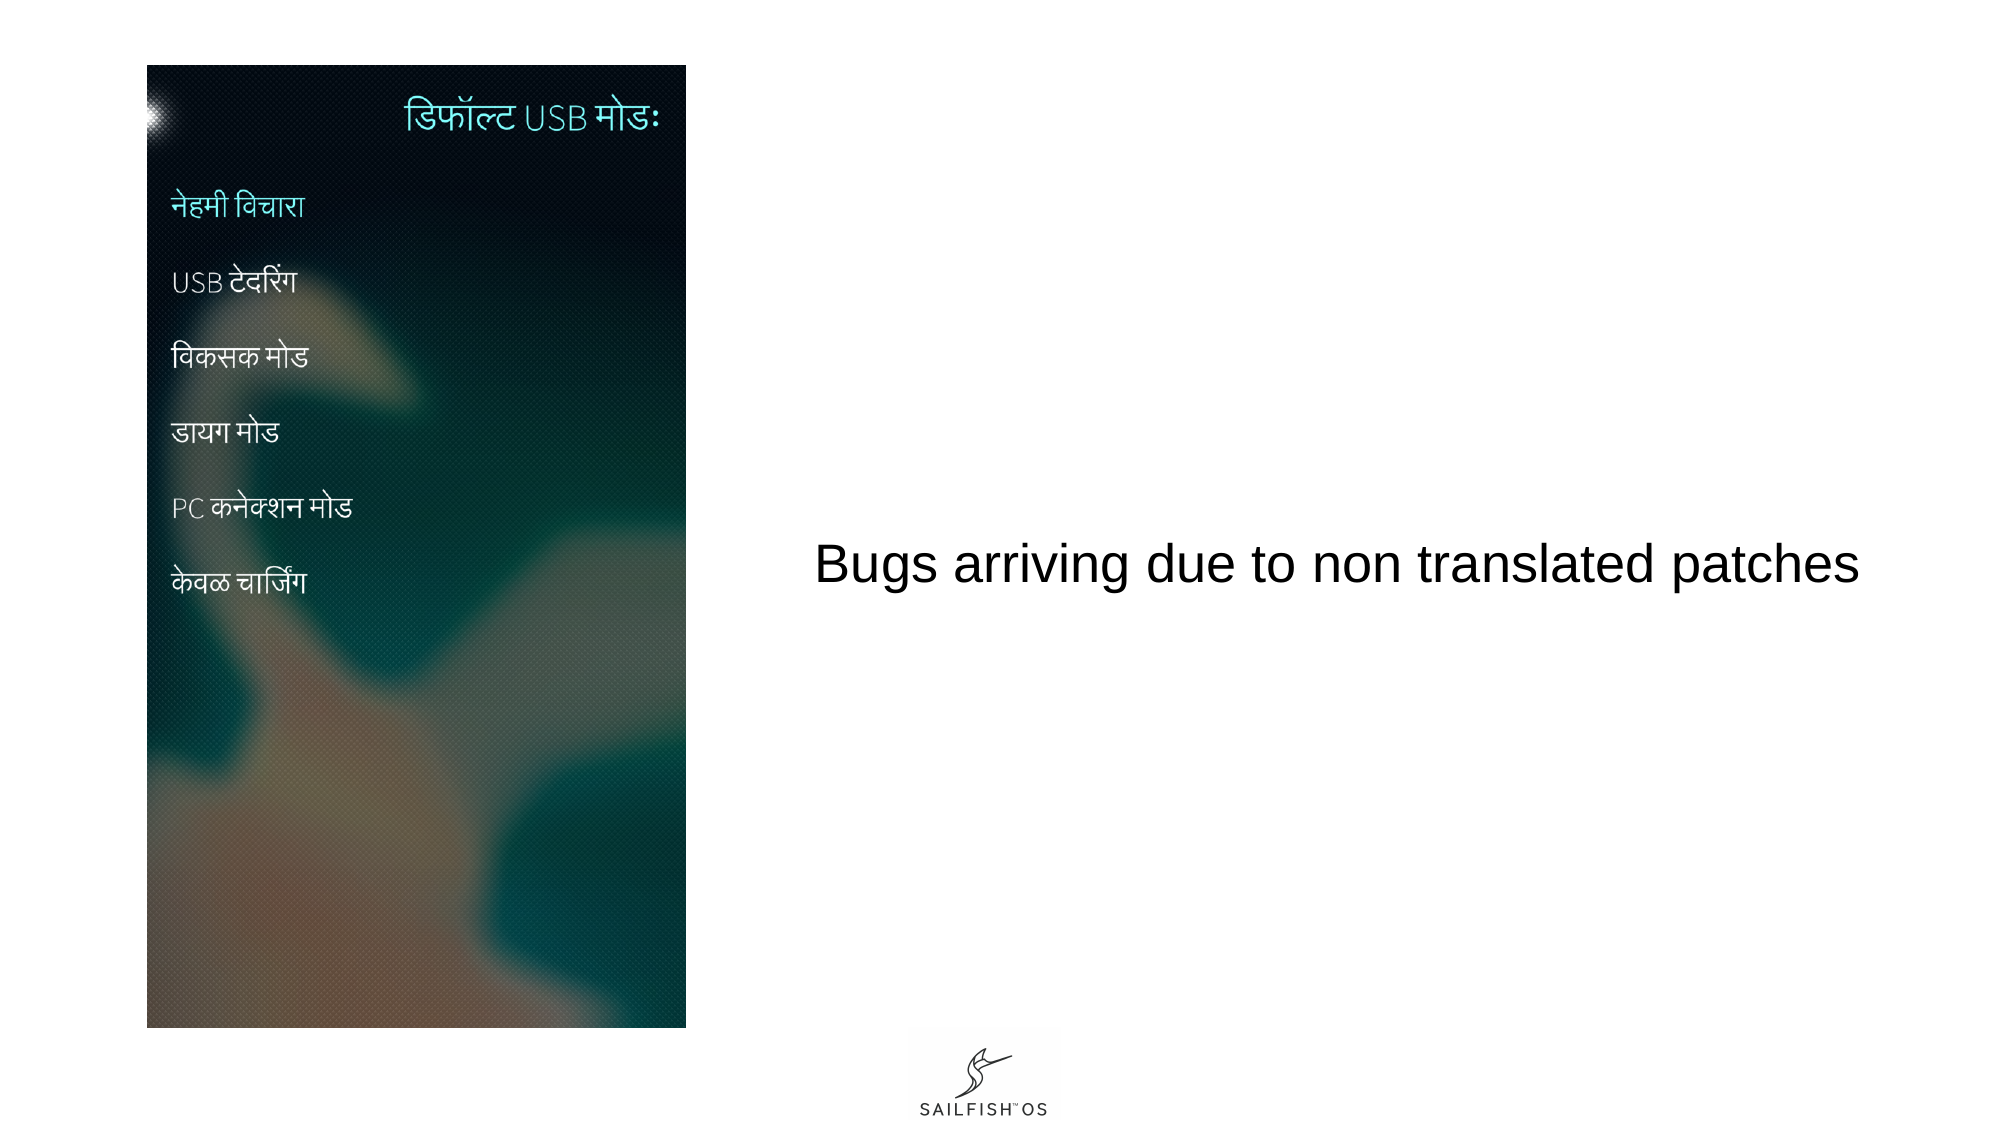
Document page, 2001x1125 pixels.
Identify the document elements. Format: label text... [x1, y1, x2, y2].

subtitle Bugs arriving due to non translated patches [137, 59, 1863, 1068]
picture [147, 65, 686, 1028]
picture [908, 1068, 1061, 1120]
